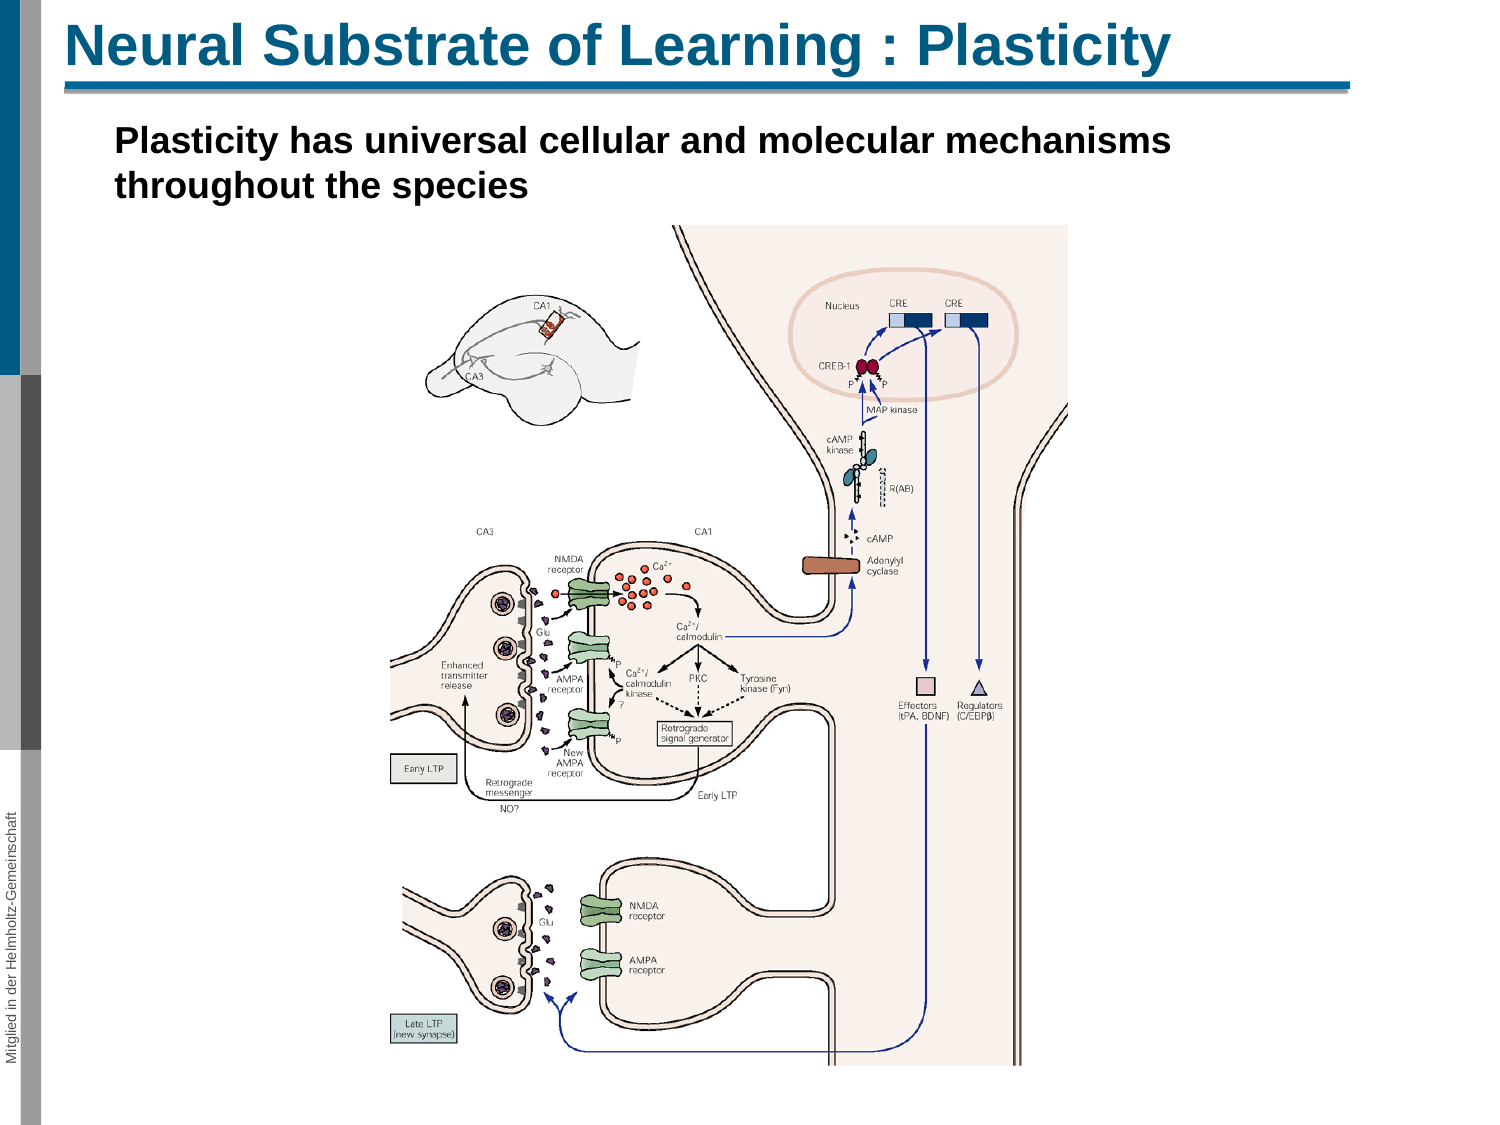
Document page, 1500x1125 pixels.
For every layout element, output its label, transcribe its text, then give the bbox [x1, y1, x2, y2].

picture [390, 225, 1068, 1066]
text_box Plasticity has universal cellular and molecular mechanisms throughout the species [99, 108, 1340, 446]
text_box Neural Substrate of Learning : Plasticity [64, 7, 1440, 102]
